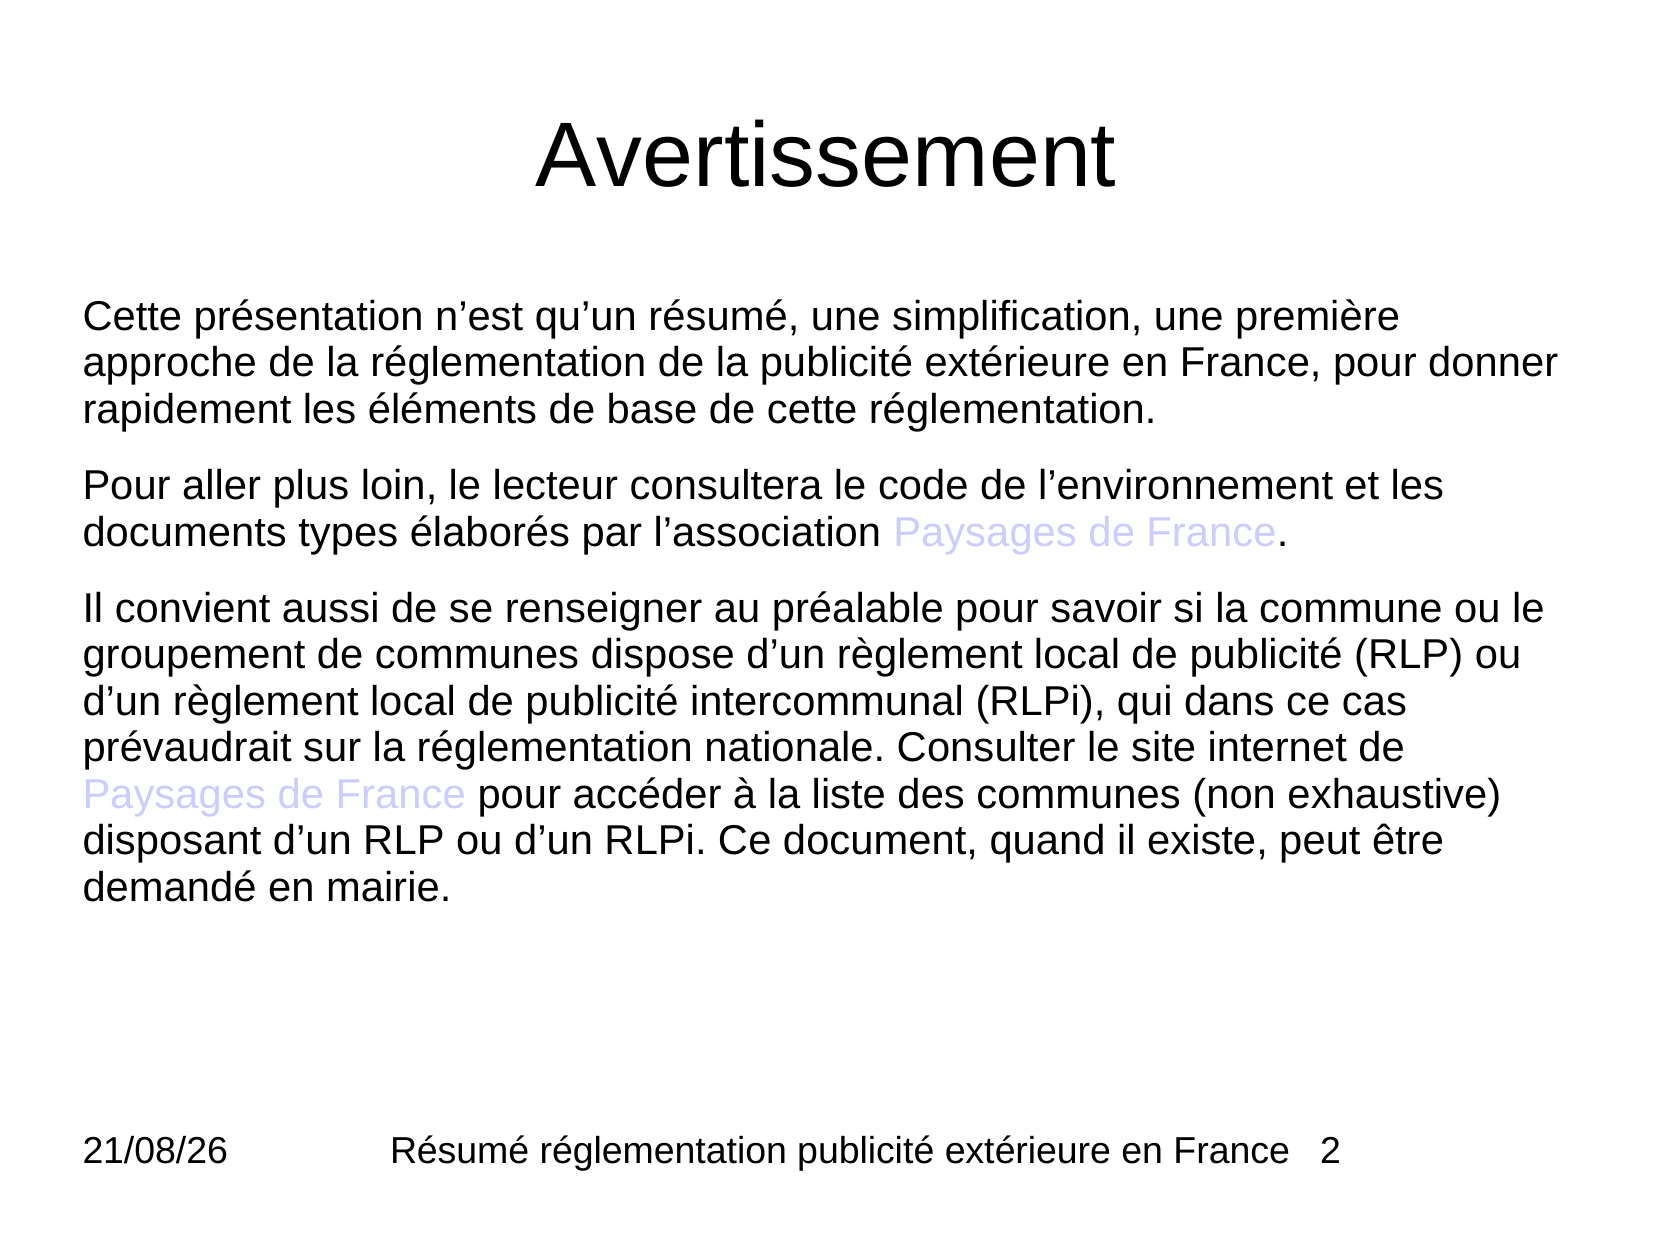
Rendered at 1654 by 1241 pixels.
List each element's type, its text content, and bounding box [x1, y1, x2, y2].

list Cette présentation n’est qu’un résumé, une simplification, une première approche de la réglementation de la publicité extérieure en France, pour donner rapidement les éléments de base de cette réglementation. Pour aller plus loin, le lecteur consultera le code de l’environnement et les documents types élaborés par l’association Paysages de France. Il convient aussi de se renseigner au préalable pour savoir si la commune ou le groupement de communes dispose d’un règlement local de publicité (RLP) ou d’un règlement local de publicité intercommunal (RLPi), qui dans ce cas prévaudrait sur la réglementation nationale. Consulter le site internet de Paysages de France pour accéder à la liste des communes (non exhaustive) disposant d’un RLP ou d’un RLPi. Ce document, quand il existe, peut être demandé en mairie. [82, 290, 1571, 1010]
title Avertissement [82, 49, 1571, 257]
